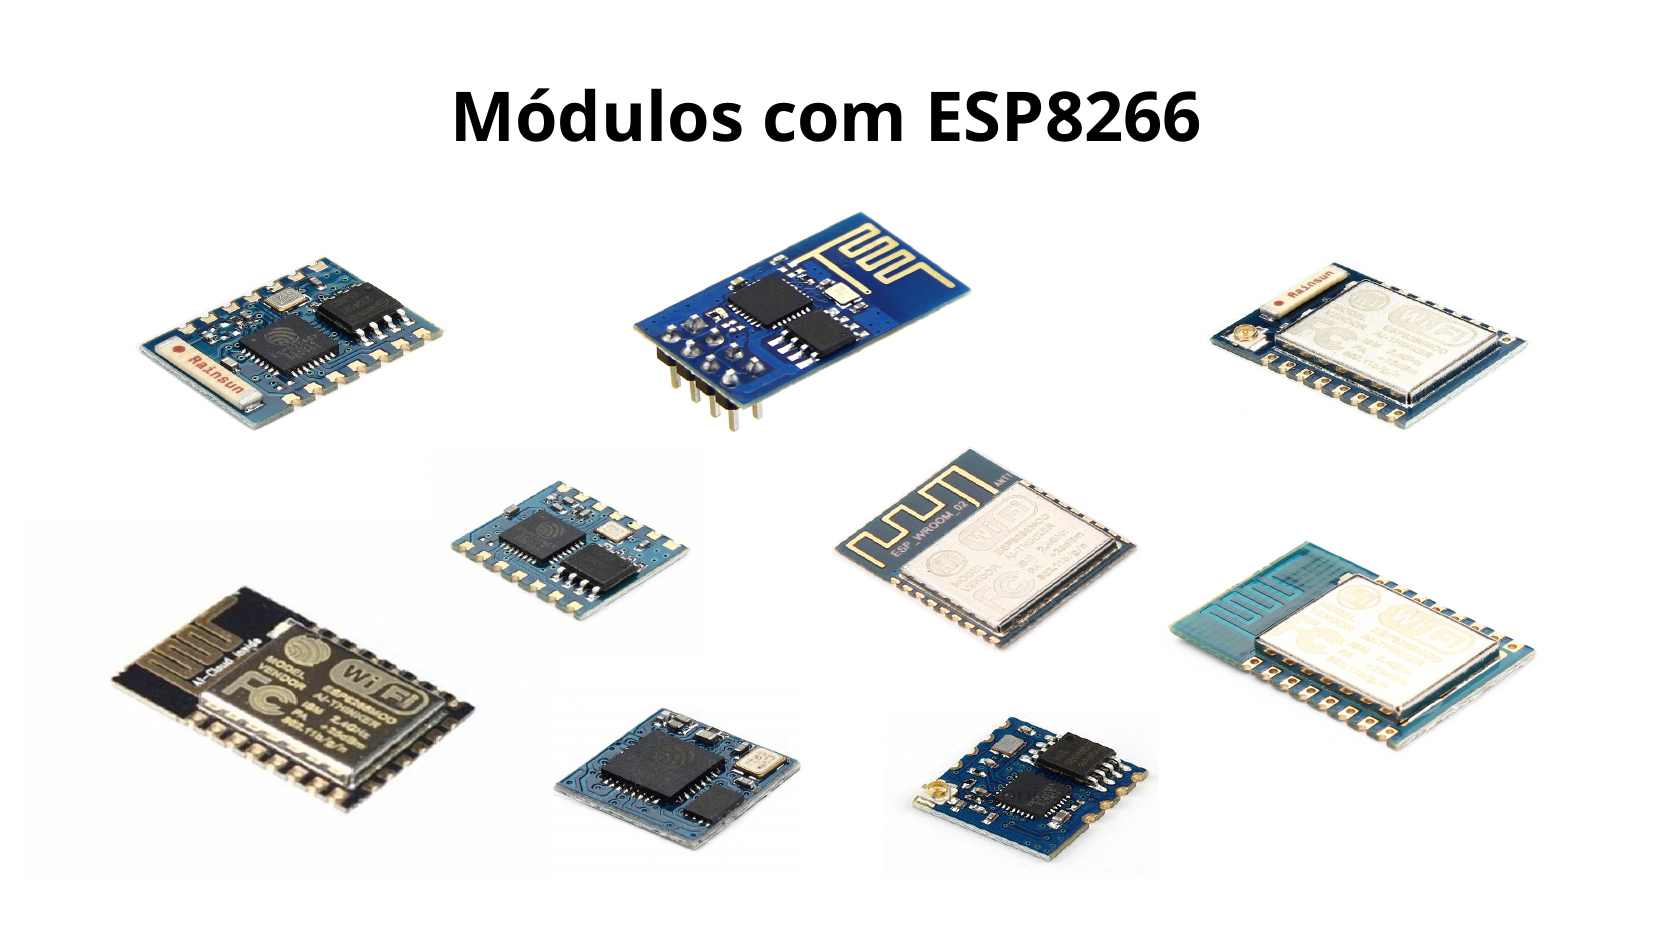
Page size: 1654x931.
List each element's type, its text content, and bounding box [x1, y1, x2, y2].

picture [885, 203, 1564, 879]
title Módulos com ESP8266 [82, 37, 1571, 193]
picture [21, 185, 1146, 879]
